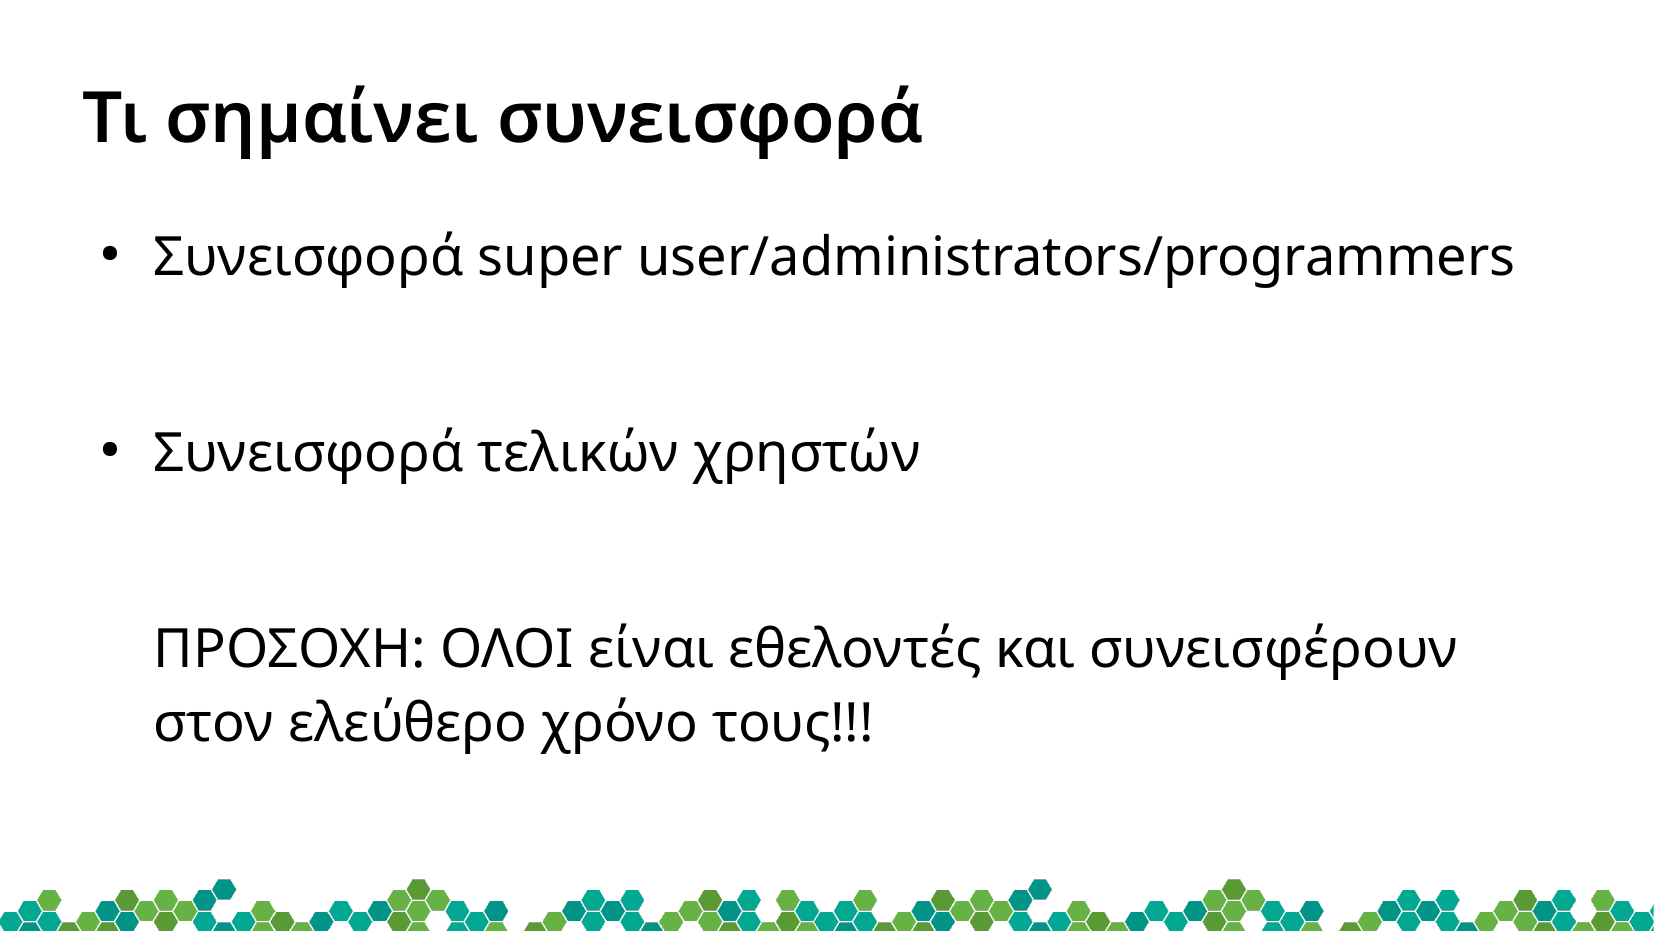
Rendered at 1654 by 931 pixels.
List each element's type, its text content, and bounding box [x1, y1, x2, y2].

picture [0, 871, 1654, 931]
title Τι σημαίνει συνεισφορά [82, 37, 1571, 193]
list Συνεισφορά super user/administrators/programmers Συνεισφορά τελικών χρηστών ΠΡΟΣΟΧΗ: ΟΛΟΙ είναι εθελοντές και συνεισφέρουν στον ελεύθερο χρόνο τους!!! [82, 217, 1571, 855]
